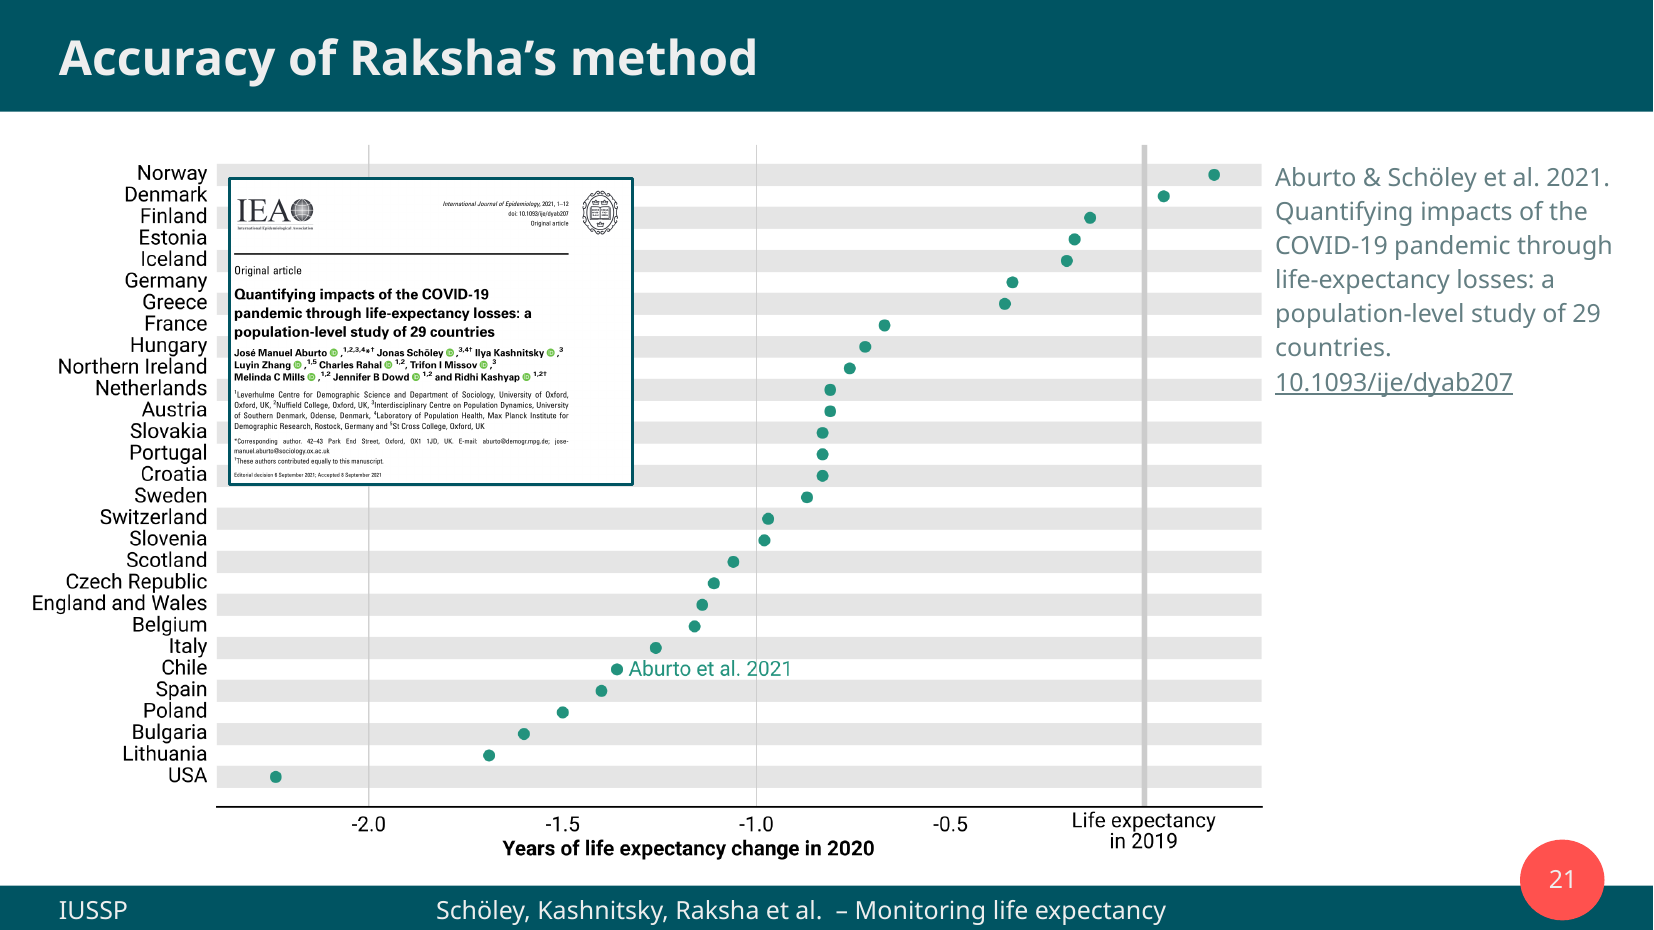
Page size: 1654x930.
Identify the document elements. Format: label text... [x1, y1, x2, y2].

picture [21, 134, 1272, 871]
title Accuracy of Raksha’s method [58, 0, 1594, 117]
text_box Aburto & Schöley et al. 2021. Quantifying impacts of the COVID-19 pandemic through life-expectancy losses: a population-level study of 29 countries. 10.1093/ije/dyab207 [1260, 152, 1651, 378]
